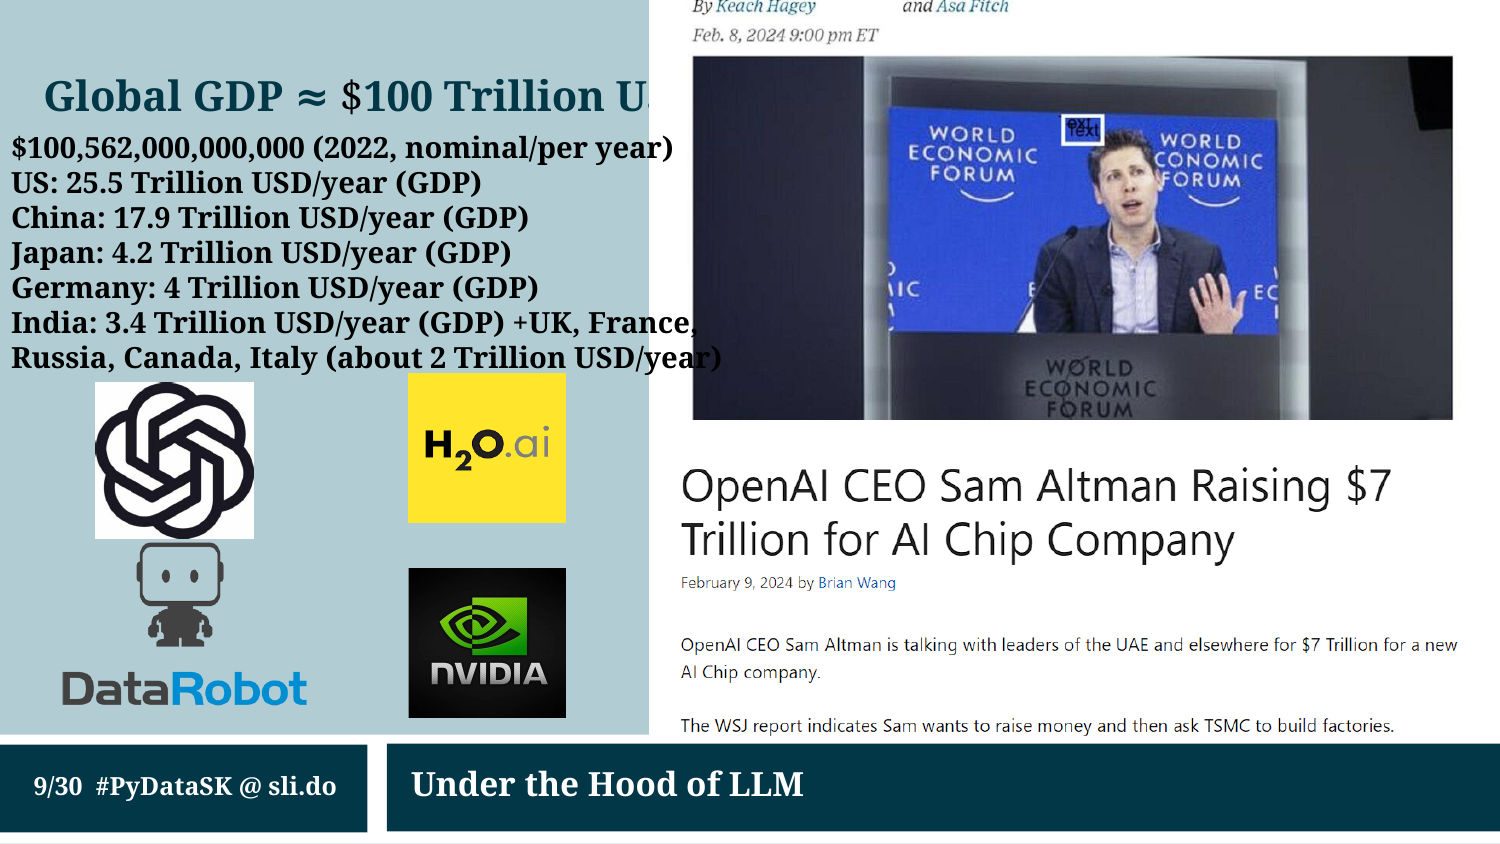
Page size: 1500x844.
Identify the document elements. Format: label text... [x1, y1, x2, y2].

picture [408, 403, 566, 523]
text_box 9/30 #PyDataSK @ sli.do [22, 764, 362, 808]
text_box Under the Hood of LLM [400, 740, 1500, 826]
picture [0, 403, 368, 744]
text_box $100,562,000,000,000 (2022, nominal/per year) US: 25.5 Trillion USD/year (GDP) China: 17.9 Trillion USD/year (GDP) Japan: 4.2 Trillion USD/year (GDP) Germany: 4 Trillion USD/year (GDP) India: 3.4 Trillion USD/year (GDP) +UK, France, Russia, Canada, Italy (about 2 Trillion USD/year) [0, 124, 1459, 403]
picture [408, 568, 566, 718]
picture [648, 0, 1500, 740]
text_box Global GDP ≈ $100 Trillion USD [32, 33, 649, 124]
